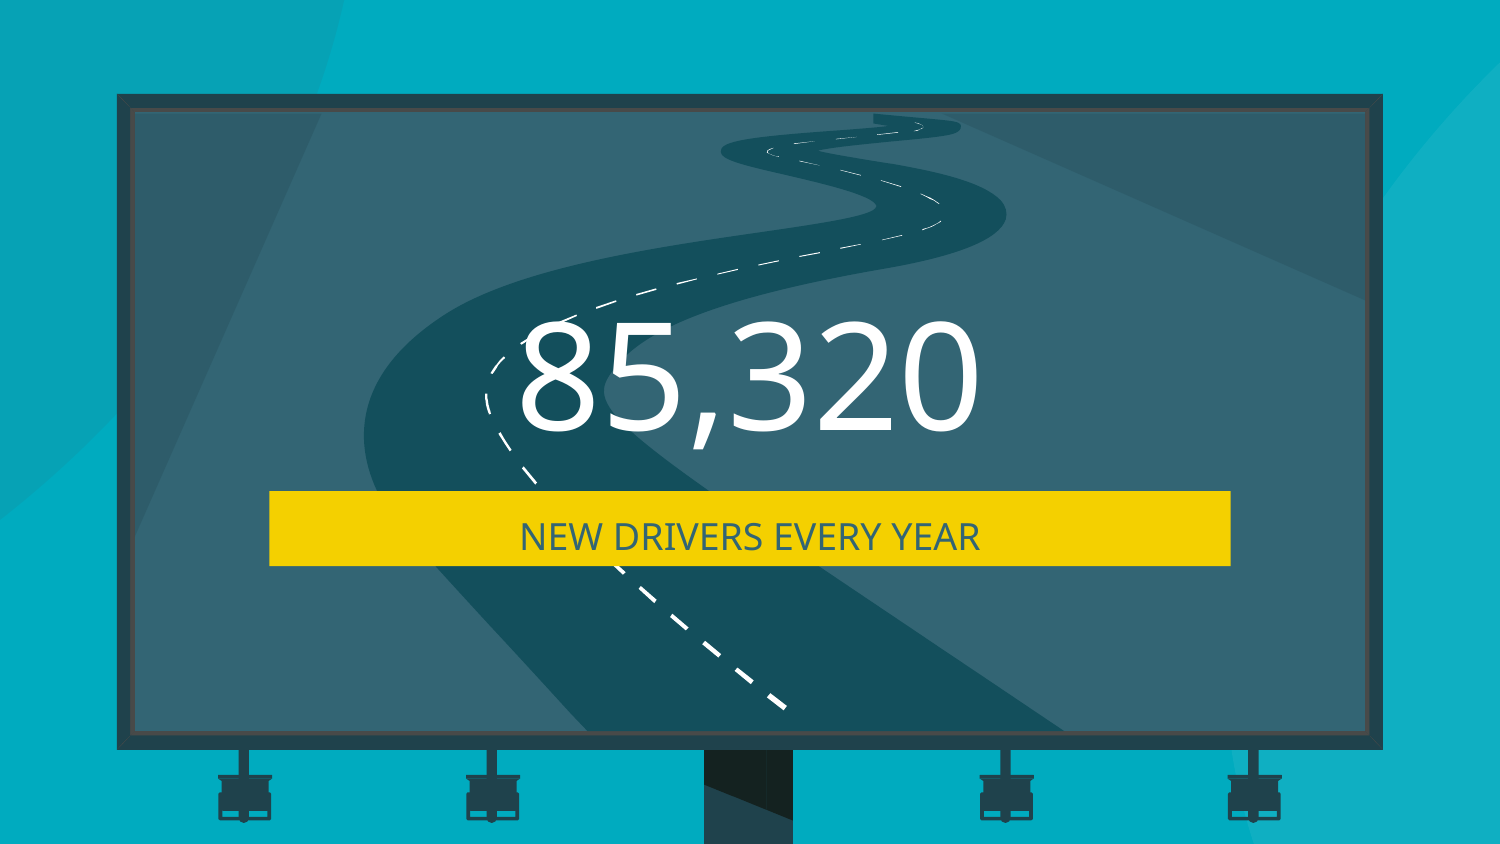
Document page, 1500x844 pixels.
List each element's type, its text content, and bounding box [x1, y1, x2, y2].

subtitle NEW DRIVERS EVERY YEAR [269, 491, 1231, 567]
title 85,320 [117, 236, 1383, 476]
